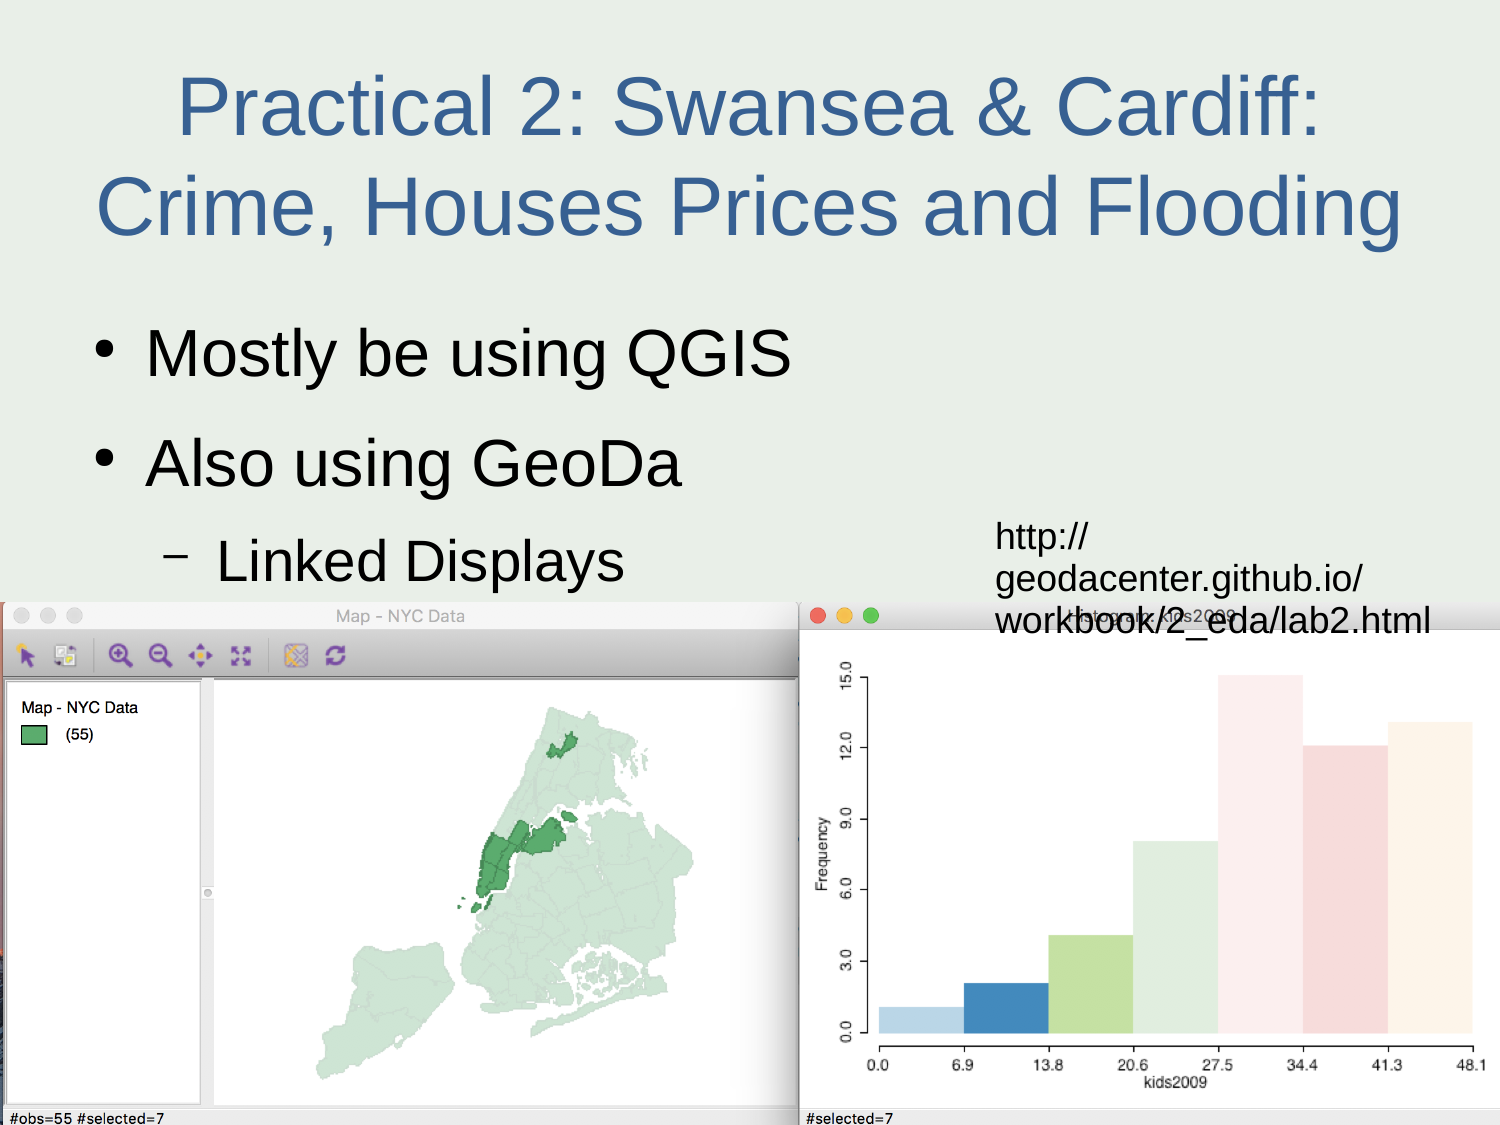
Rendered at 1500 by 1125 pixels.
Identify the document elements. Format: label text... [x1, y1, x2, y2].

text_box Practical 2: Swansea & Cardiff: Crime, Houses Prices and Flooding [74, 45, 1425, 233]
picture [1232, 615, 1242, 631]
picture [1253, 623, 1263, 631]
list Mostly be using QGIS Also using GeoDa Linked Displays [75, 310, 1425, 602]
picture [0, 602, 1500, 1125]
picture [1079, 615, 1089, 631]
text_box http://geodacenter.github.io/workbook/2_eda/lab2.html [980, 507, 1496, 612]
picture [1314, 615, 1324, 631]
